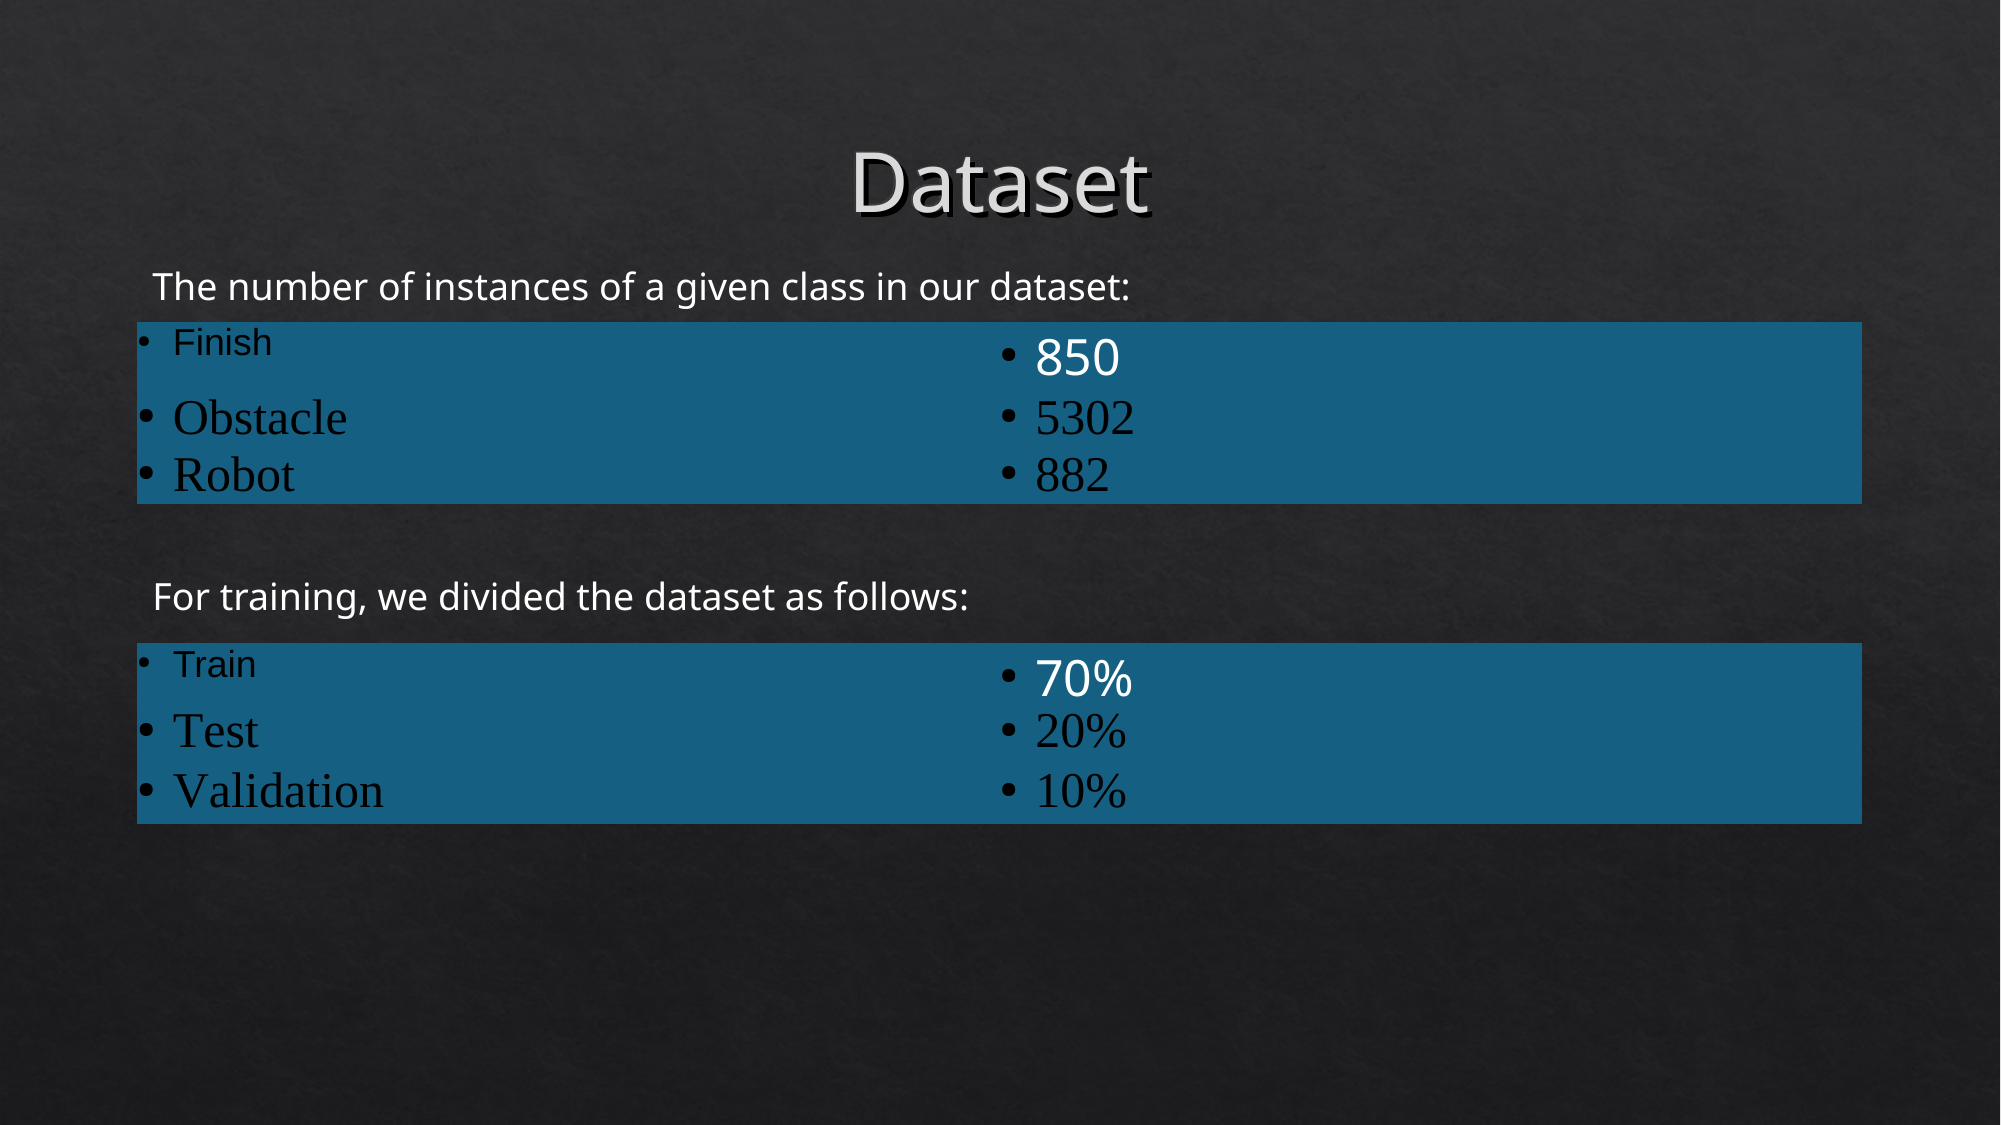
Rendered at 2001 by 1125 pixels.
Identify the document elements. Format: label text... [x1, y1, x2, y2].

text_box For training, we divided the dataset as follows: [137, 565, 1863, 626]
title Dataset [149, 99, 1849, 255]
table_header 850 [1000, 322, 1862, 390]
table_header Finish [137, 322, 1000, 390]
table_cell 20% [1000, 703, 1862, 763]
table_cell Validation [137, 763, 1000, 824]
table_header Train [137, 643, 1000, 703]
table_cell 5302 [1000, 390, 1862, 447]
table_header 70% [1000, 643, 1862, 703]
table_cell Test [137, 703, 1000, 763]
table_cell 882 [1000, 447, 1862, 504]
table_cell Obstacle [137, 390, 1000, 447]
text_box The number of instances of a given class in our dataset: [137, 255, 1863, 317]
table_cell Robot [137, 447, 1000, 504]
table_cell 10% [1000, 763, 1862, 824]
